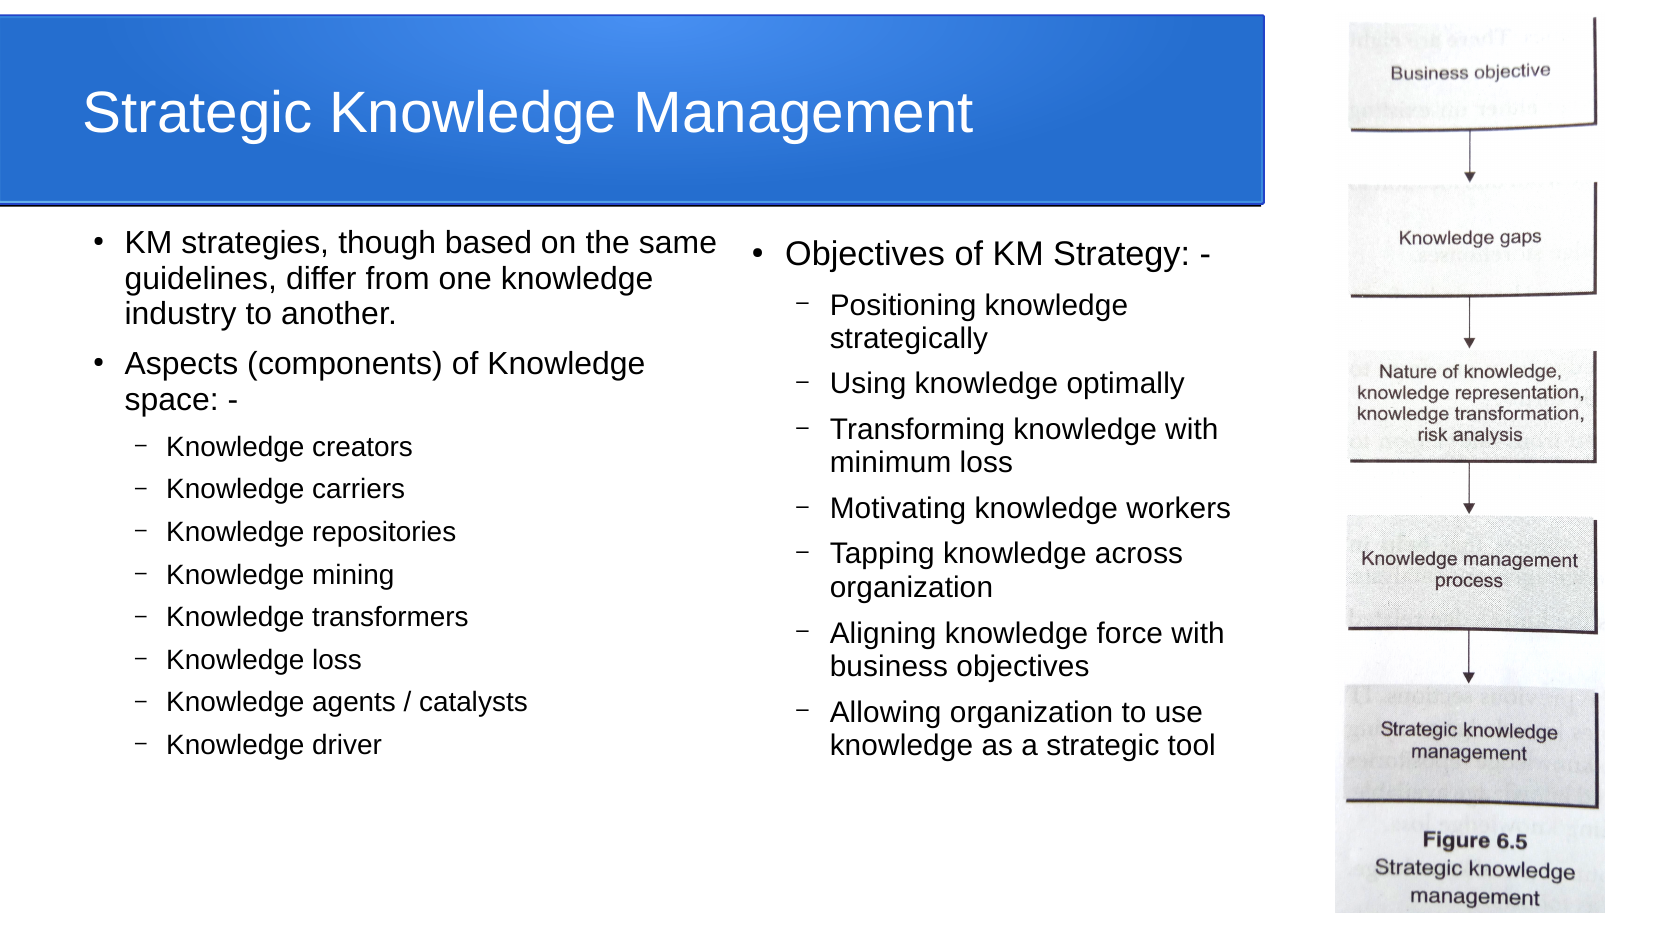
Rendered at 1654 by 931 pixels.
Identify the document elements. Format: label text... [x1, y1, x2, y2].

picture [1335, 12, 1606, 913]
title Strategic Knowledge Management [82, 35, 1235, 189]
list Objectives of KM Strategy: - Positioning knowledge strategically Using knowledge optimally Transforming knowledge with minimum loss Motivating knowledge workers Tapping knowledge across organization Aligning knowledge force with business objectives Allowing organization to use knowledge as a strategic tool [740, 234, 1261, 774]
list KM strategies, though based on the same guidelines, differ from one knowledge industry to another. Aspects (components) of Knowledge space: - Knowledge creators Knowledge carriers Knowledge repositories Knowledge mining Knowledge transformers Knowledge loss Knowledge agents / catalysts Knowledge driver [82, 224, 741, 764]
